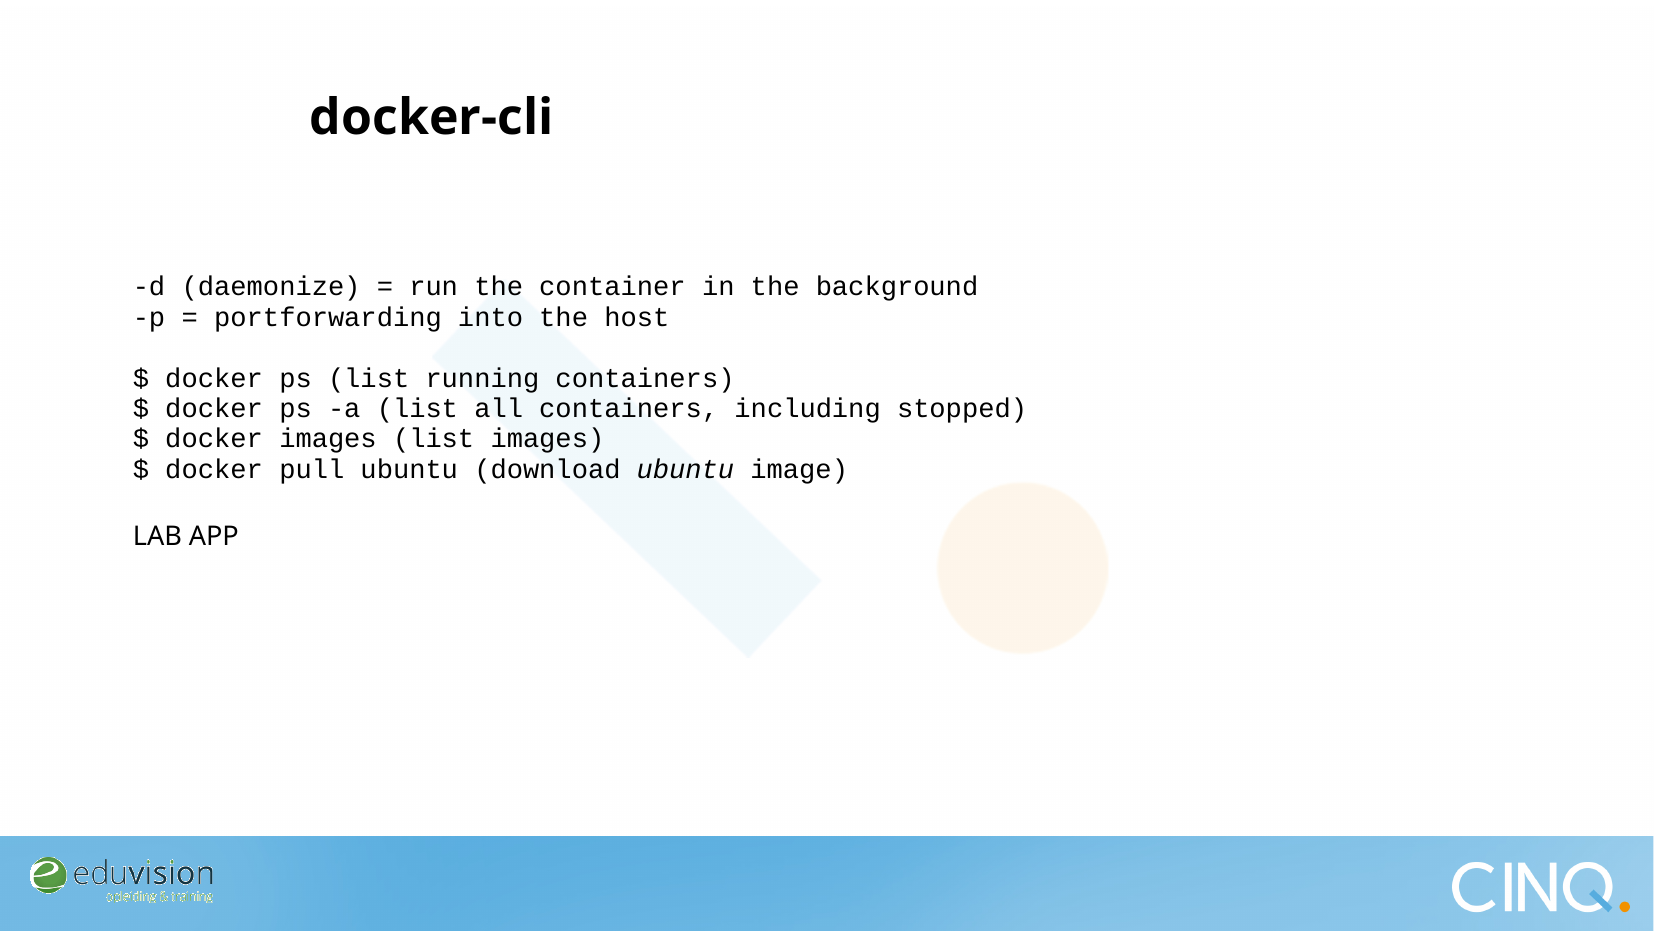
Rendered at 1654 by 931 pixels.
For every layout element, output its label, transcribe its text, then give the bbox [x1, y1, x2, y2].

text_box -d (daemonize) = run the container in the background -p = portforwarding into the host $ docker ps (list running containers) $ docker ps -a (list all containers, including stopped) $ docker images (list images) $ docker pull ubuntu (download ubuntu image) LAB APP [118, 265, 1169, 619]
text_box docker-cli [295, 73, 1418, 148]
picture [0, 6, 1654, 931]
